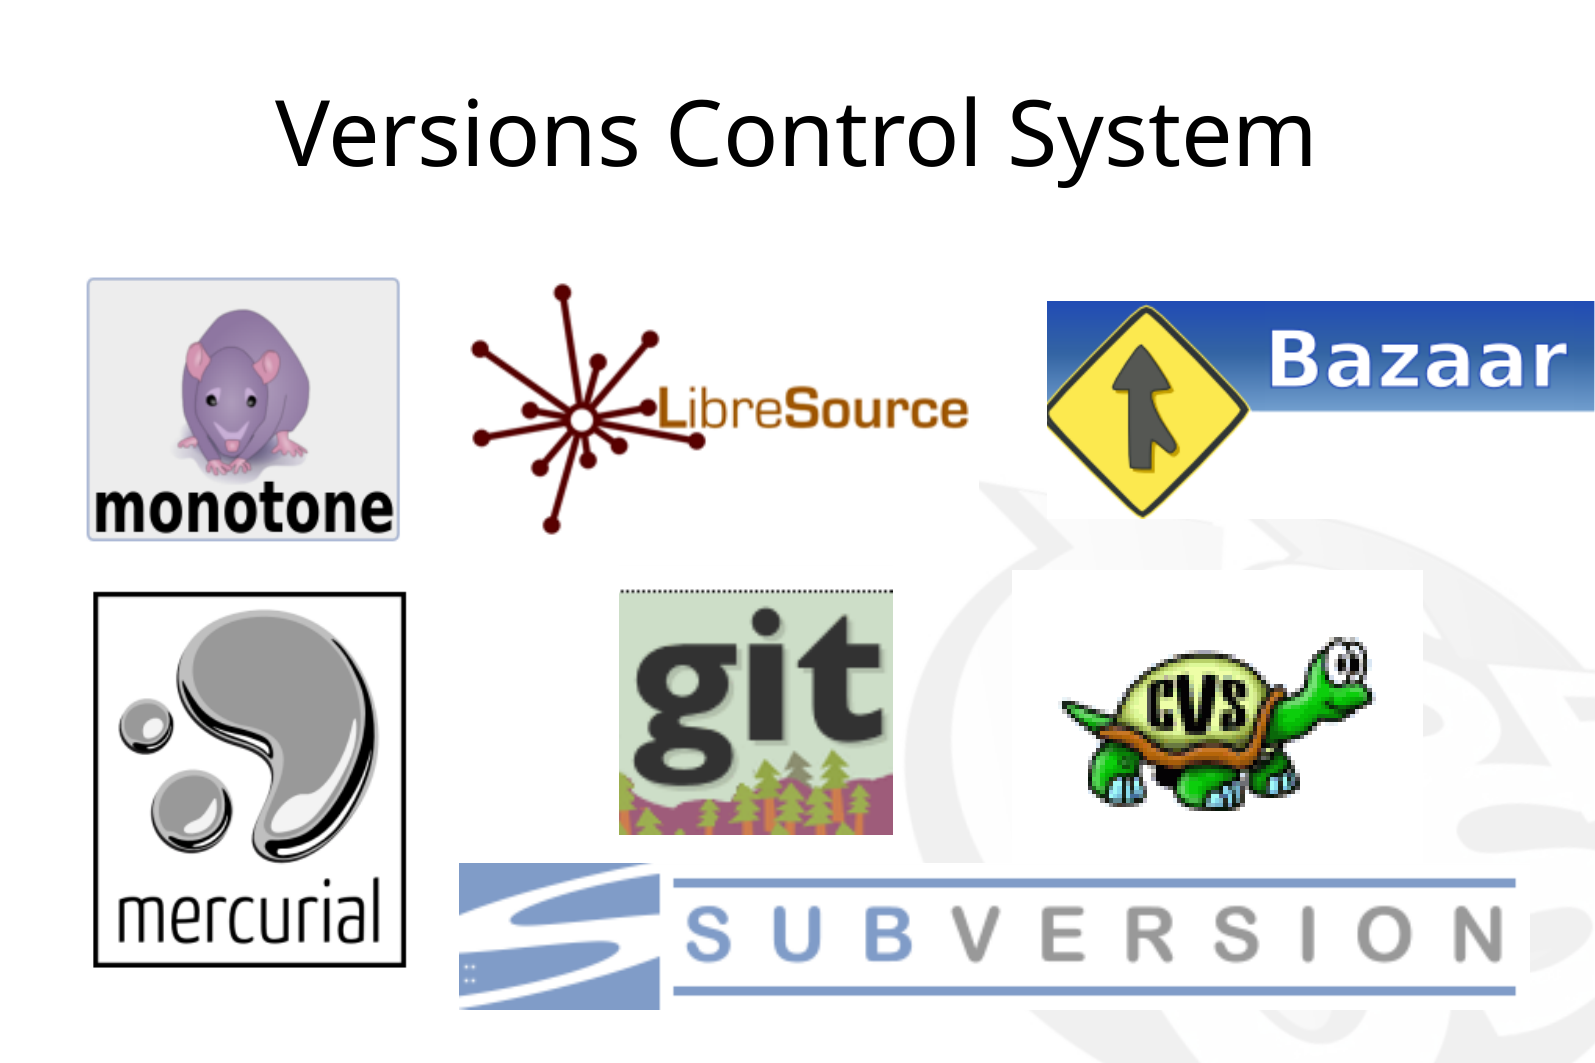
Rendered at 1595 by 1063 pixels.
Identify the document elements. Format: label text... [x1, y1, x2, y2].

picture [76, 270, 411, 551]
title Versions Control System [79, 42, 1515, 220]
picture [92, 575, 411, 971]
picture [459, 570, 1530, 1011]
picture [1047, 301, 1595, 520]
picture [459, 254, 979, 559]
picture [619, 564, 893, 835]
